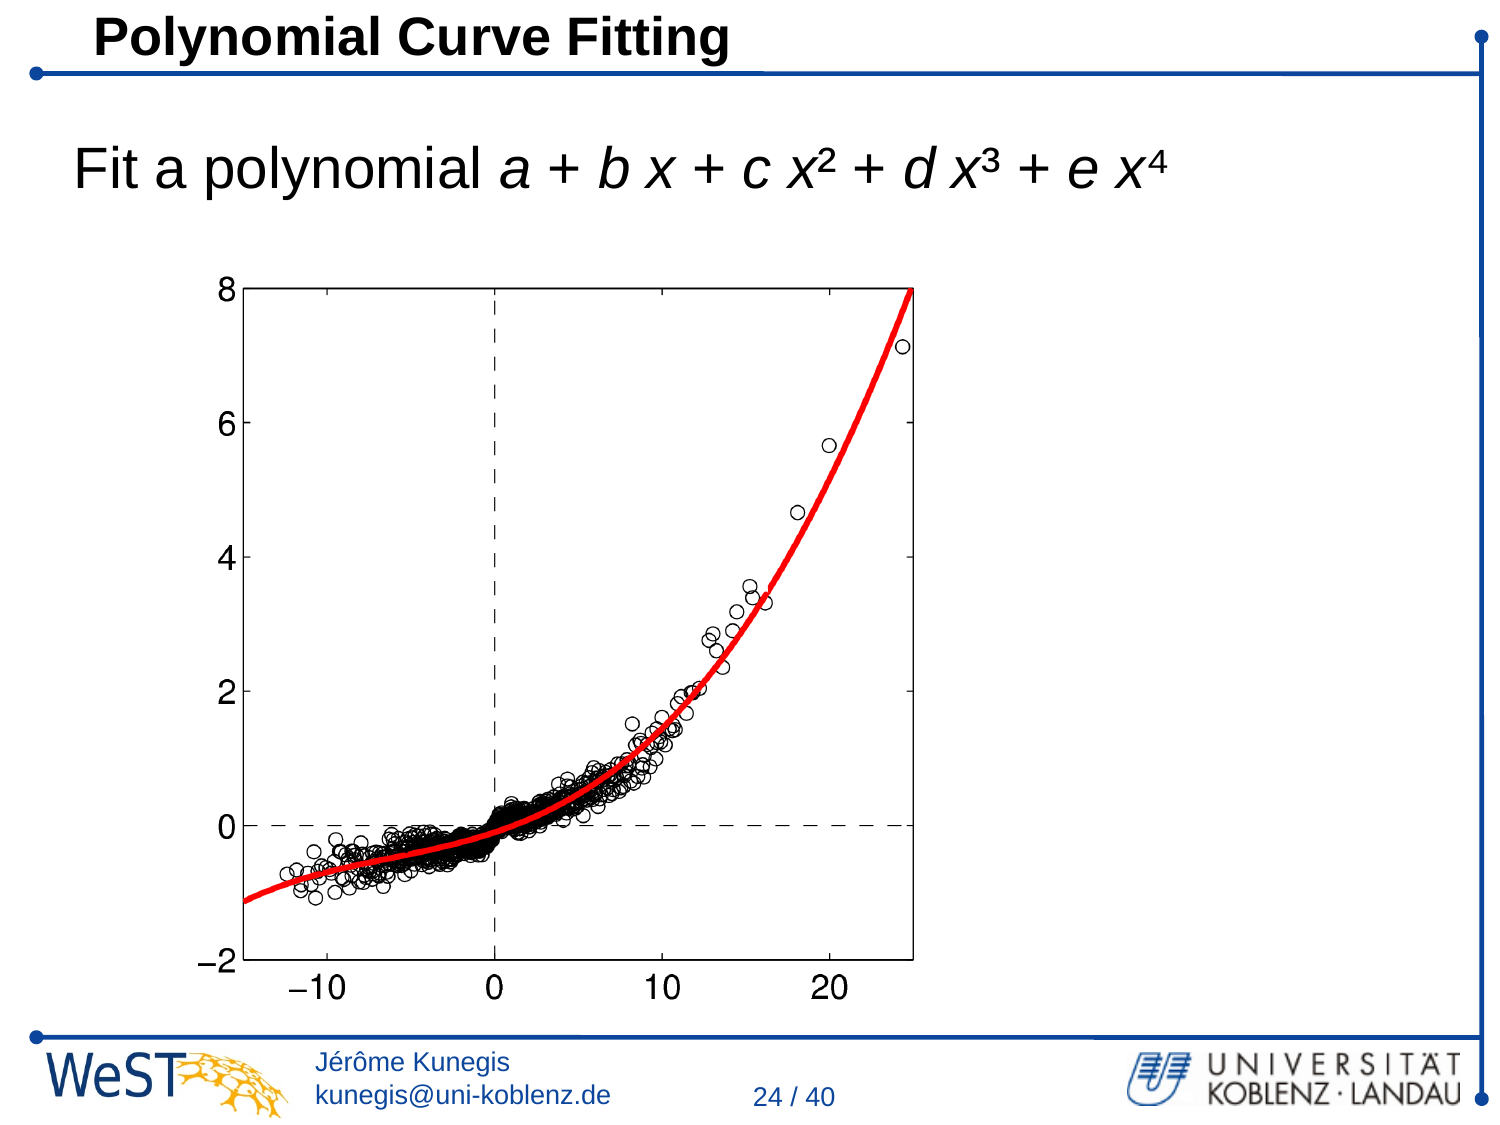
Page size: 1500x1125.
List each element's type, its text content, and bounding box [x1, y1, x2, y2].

picture [1127, 1052, 1460, 1106]
picture [41, 1046, 302, 1118]
text_box Fit a polynomial a + b x + c x² + d x³ + e x⁴ [59, 123, 1477, 184]
picture [198, 276, 1280, 1003]
text_box Polynomial Curve Fitting [78, 0, 1477, 74]
